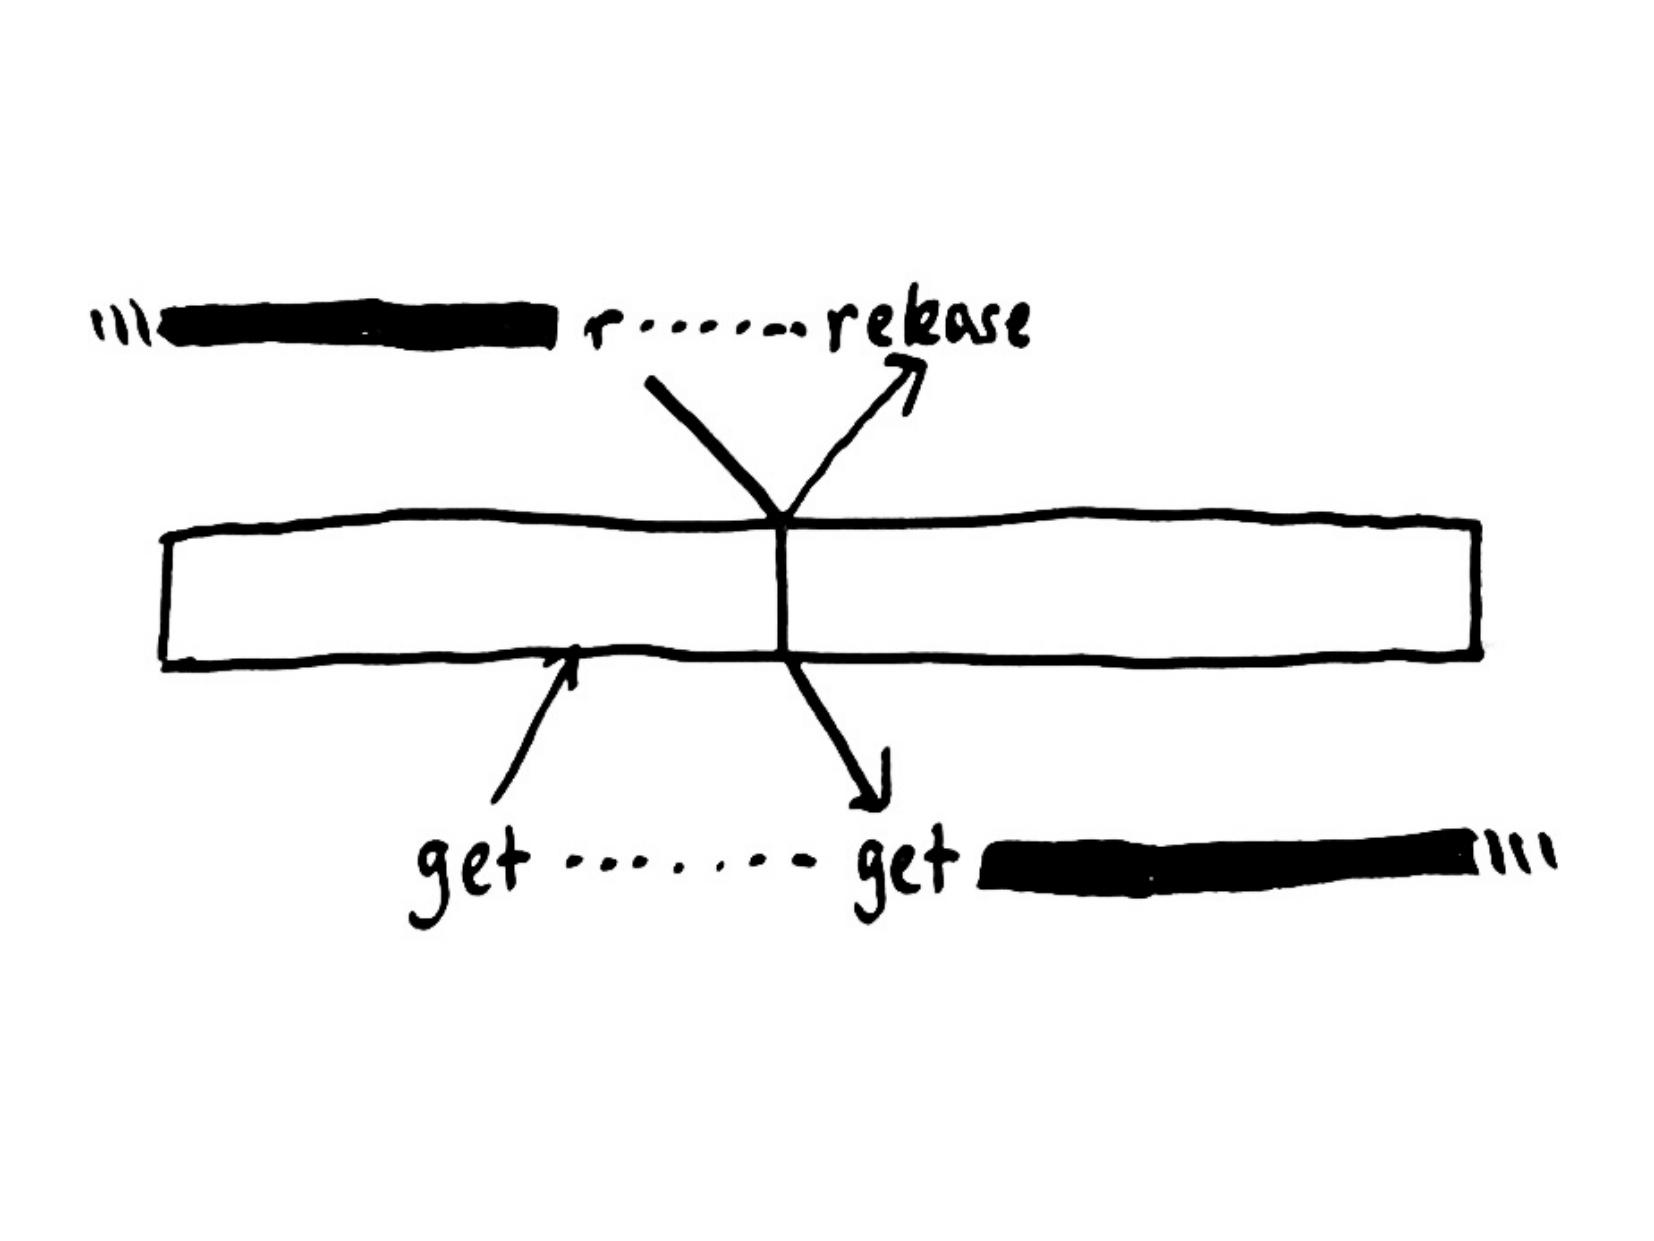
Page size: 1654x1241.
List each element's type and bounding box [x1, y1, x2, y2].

picture [30, 254, 1633, 976]
